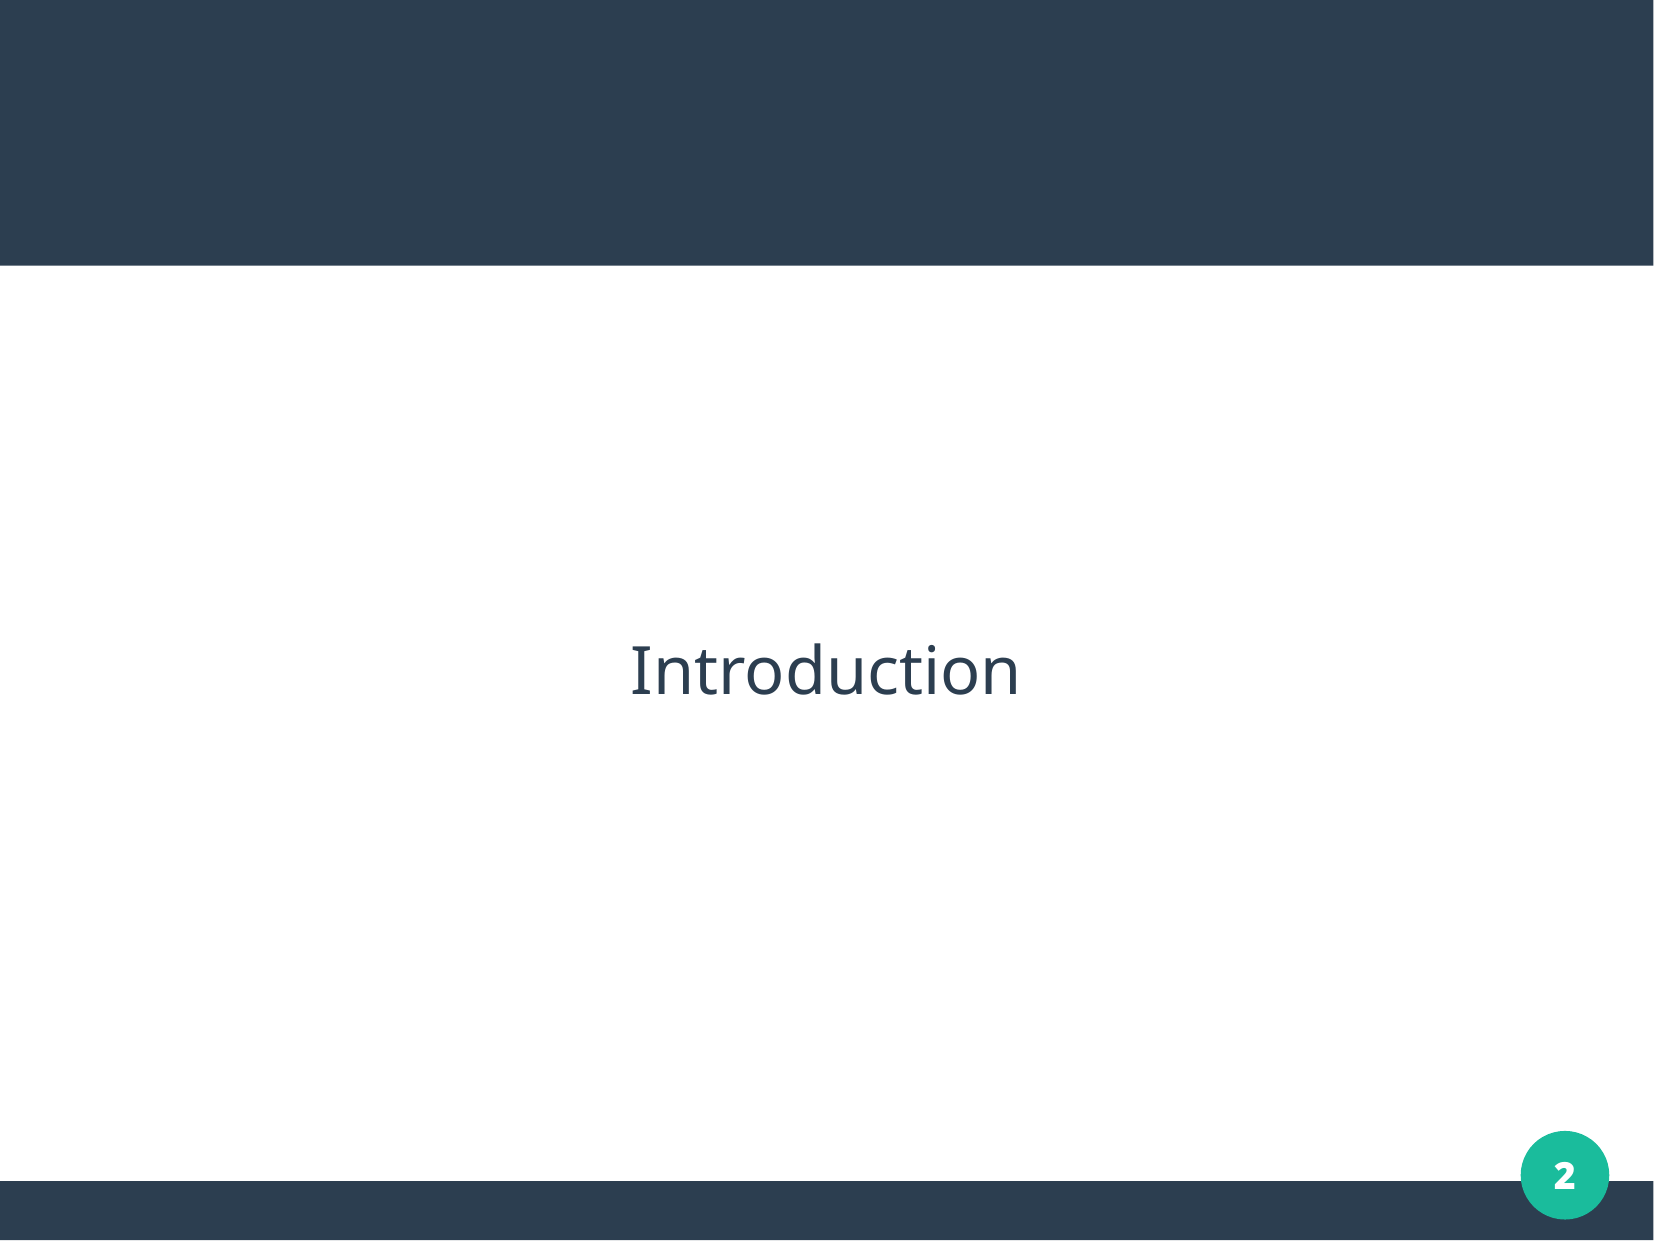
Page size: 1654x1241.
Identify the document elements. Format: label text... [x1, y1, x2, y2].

subtitle Introduction [59, 304, 1595, 1034]
